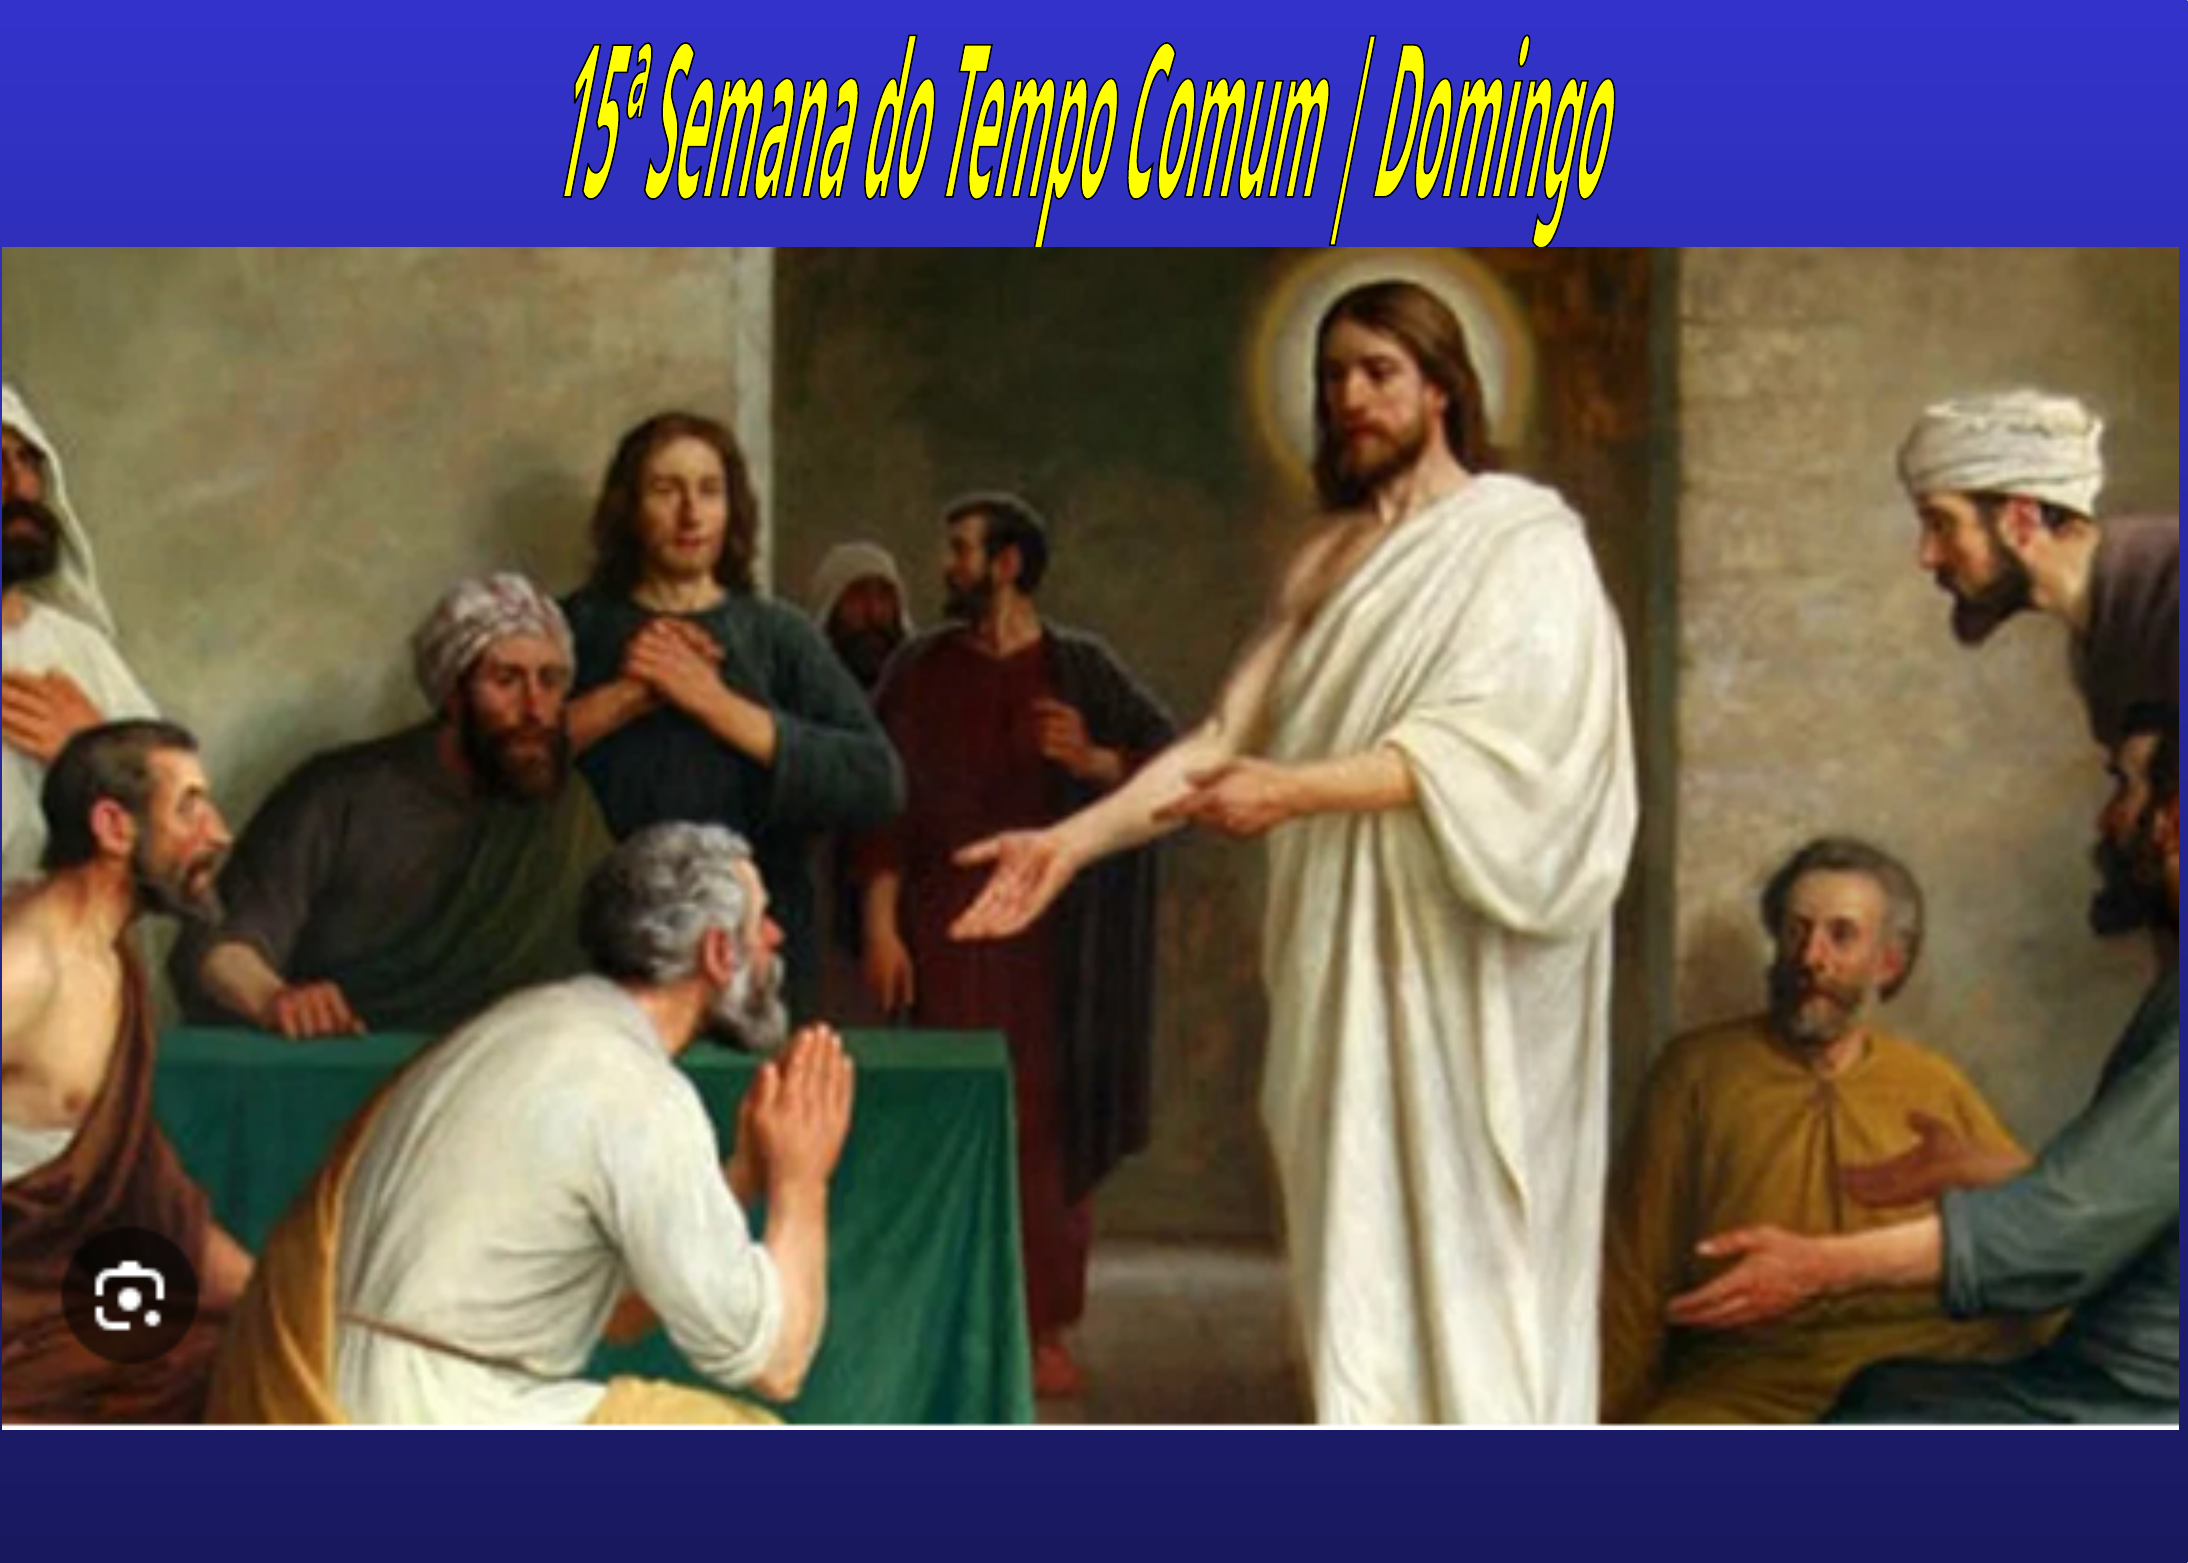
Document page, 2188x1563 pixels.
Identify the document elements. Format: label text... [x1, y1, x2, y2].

text_box 15ª Semana do Tempo Comum | Domingo [783, 78, 828, 197]
text_box 15ª Semana do Tempo Comum | Domingo [644, 42, 695, 200]
text_box 15ª Semana do Tempo Comum | Domingo [1185, 78, 1246, 197]
text_box 15ª Semana do Tempo Comum | Domingo [1415, 78, 1452, 200]
text_box 15ª Semana do Tempo Comum | Domingo [994, 78, 1055, 197]
text_box 15ª Semana do Tempo Comum | Domingo [968, 78, 1005, 200]
text_box 15ª Semana do Tempo Comum | Domingo [1373, 44, 1425, 197]
text_box 15ª Semana do Tempo Comum | Domingo [1268, 78, 1330, 197]
text_box 15ª Semana do Tempo Comum | Domingo [1081, 78, 1118, 200]
text_box 15ª Semana do Tempo Comum | Domingo [627, 43, 652, 119]
text_box 15ª Semana do Tempo Comum | Domingo [1492, 80, 1523, 197]
text_box 15ª Semana do Tempo Comum | Domingo [1158, 78, 1195, 200]
text_box 15ª Semana do Tempo Comum | Domingo [677, 78, 714, 200]
text_box 15ª Semana do Tempo Comum | Domingo [1507, 78, 1552, 197]
text_box 15ª Semana do Tempo Comum | Domingo [563, 44, 601, 197]
text_box 15ª Semana do Tempo Comum | Domingo [1442, 78, 1503, 197]
text_box 15ª Semana do Tempo Comum | Domingo [1532, 78, 1588, 247]
text_box 15ª Semana do Tempo Comum | Domingo [819, 78, 859, 200]
text_box 15ª Semana do Tempo Comum | Domingo [1127, 42, 1176, 200]
text_box 15ª Semana do Tempo Comum | Domingo [864, 35, 917, 200]
text_box 15ª Semana do Tempo Comum | Domingo [1329, 35, 1376, 246]
text_box 15ª Semana do Tempo Comum | Domingo [754, 78, 795, 200]
text_box 15ª Semana do Tempo Comum | Domingo [1239, 80, 1283, 200]
text_box 15ª Semana do Tempo Comum | Domingo [945, 44, 992, 197]
text_box 15ª Semana do Tempo Comum | Domingo [582, 45, 633, 200]
text_box 15ª Semana do Tempo Comum | Domingo [898, 78, 935, 200]
text_box 15ª Semana do Tempo Comum | Domingo [1034, 78, 1088, 247]
text_box 15ª Semana do Tempo Comum | Domingo [1578, 78, 1615, 200]
picture [2, 247, 2179, 1430]
text_box 15ª Semana do Tempo Comum | Domingo [702, 78, 764, 197]
